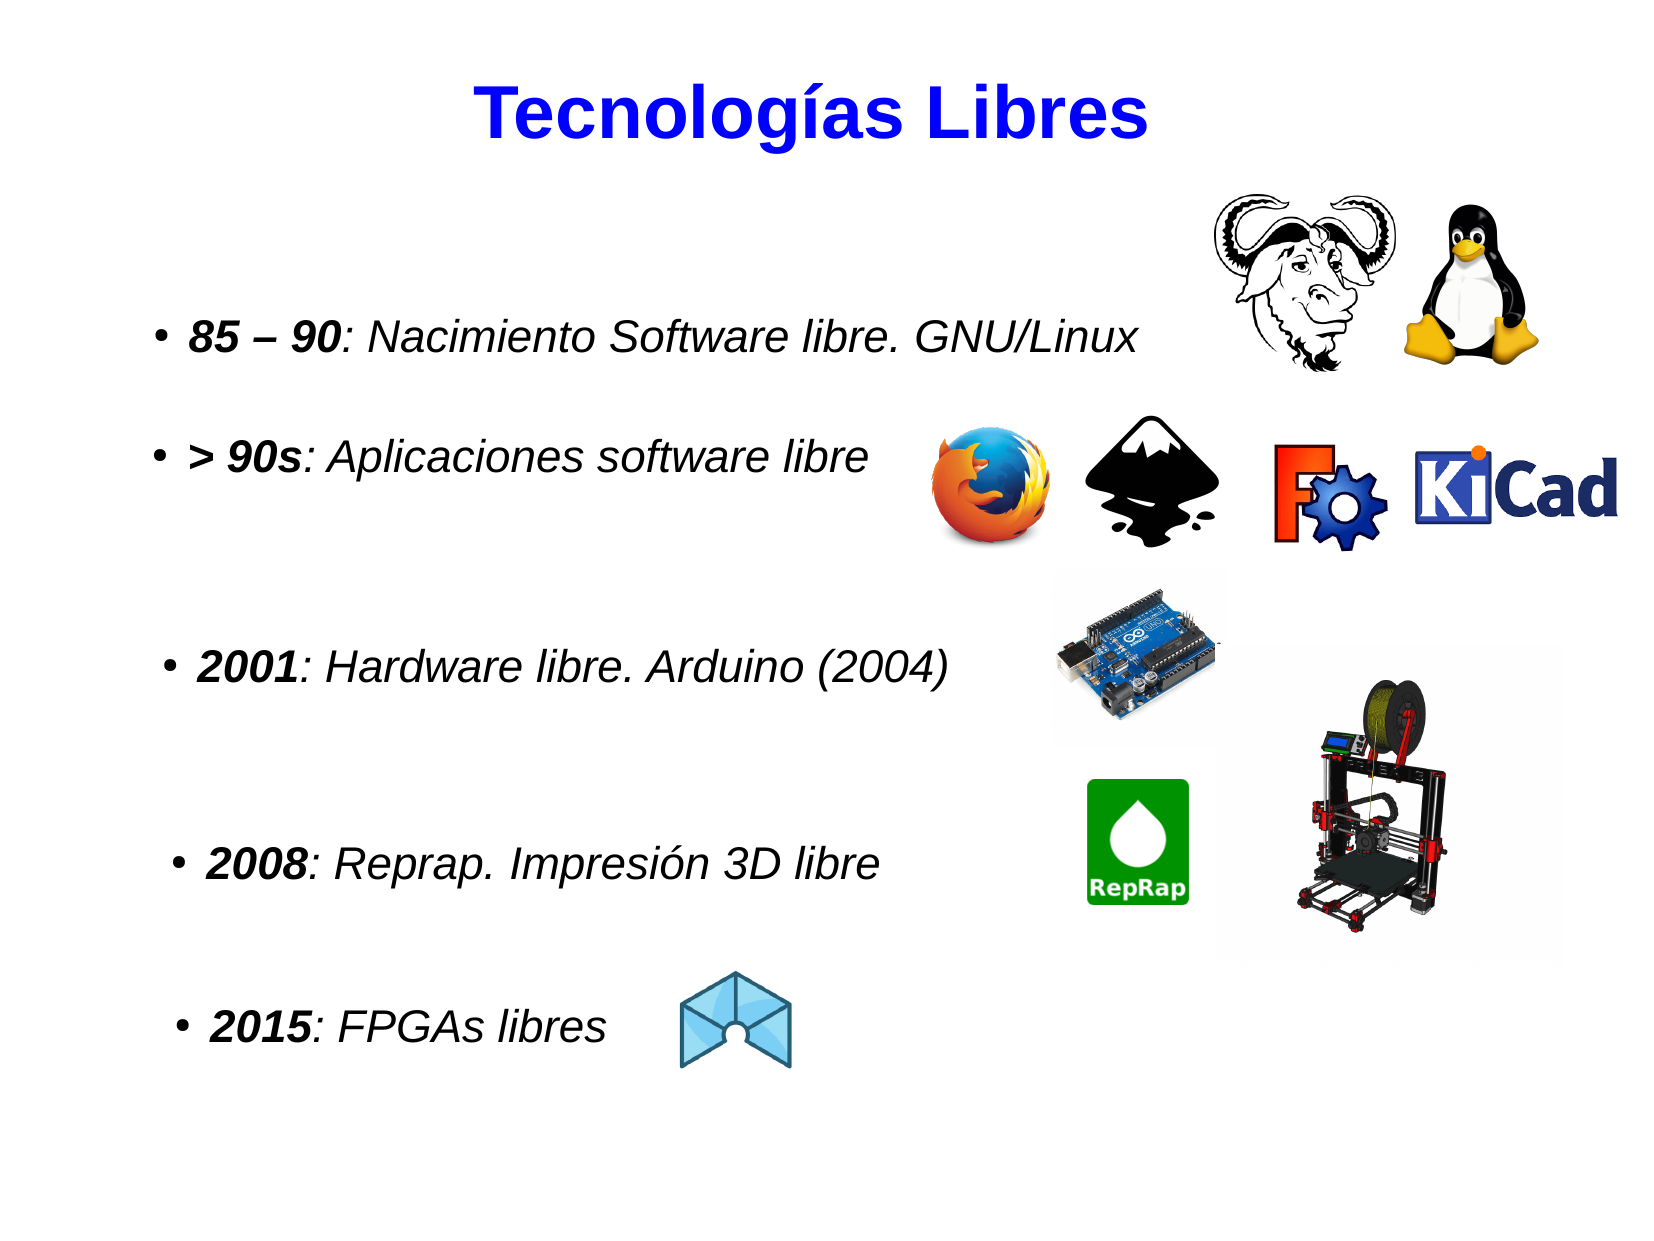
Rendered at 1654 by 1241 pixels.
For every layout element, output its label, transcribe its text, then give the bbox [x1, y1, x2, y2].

picture [1410, 441, 1621, 527]
picture [1214, 194, 1546, 372]
picture [1268, 434, 1396, 562]
picture [675, 959, 796, 1081]
text_box 2001: Hardware libre. Arduino (2004) [75, 615, 1050, 718]
picture [1080, 410, 1223, 553]
text_box 2015: FPGAs libres [135, 975, 661, 1078]
text_box > 90s: Aplicaciones software libre [30, 405, 1006, 508]
picture [930, 426, 1051, 549]
picture [1075, 779, 1201, 905]
text_box Tecnologías Libres [64, 59, 1561, 166]
picture [1050, 569, 1563, 966]
text_box 85 – 90: Nacimiento Software libre. GNU/Linux [60, 285, 1246, 388]
text_box 2008: Reprap. Impresión 3D libre [45, 812, 1021, 916]
